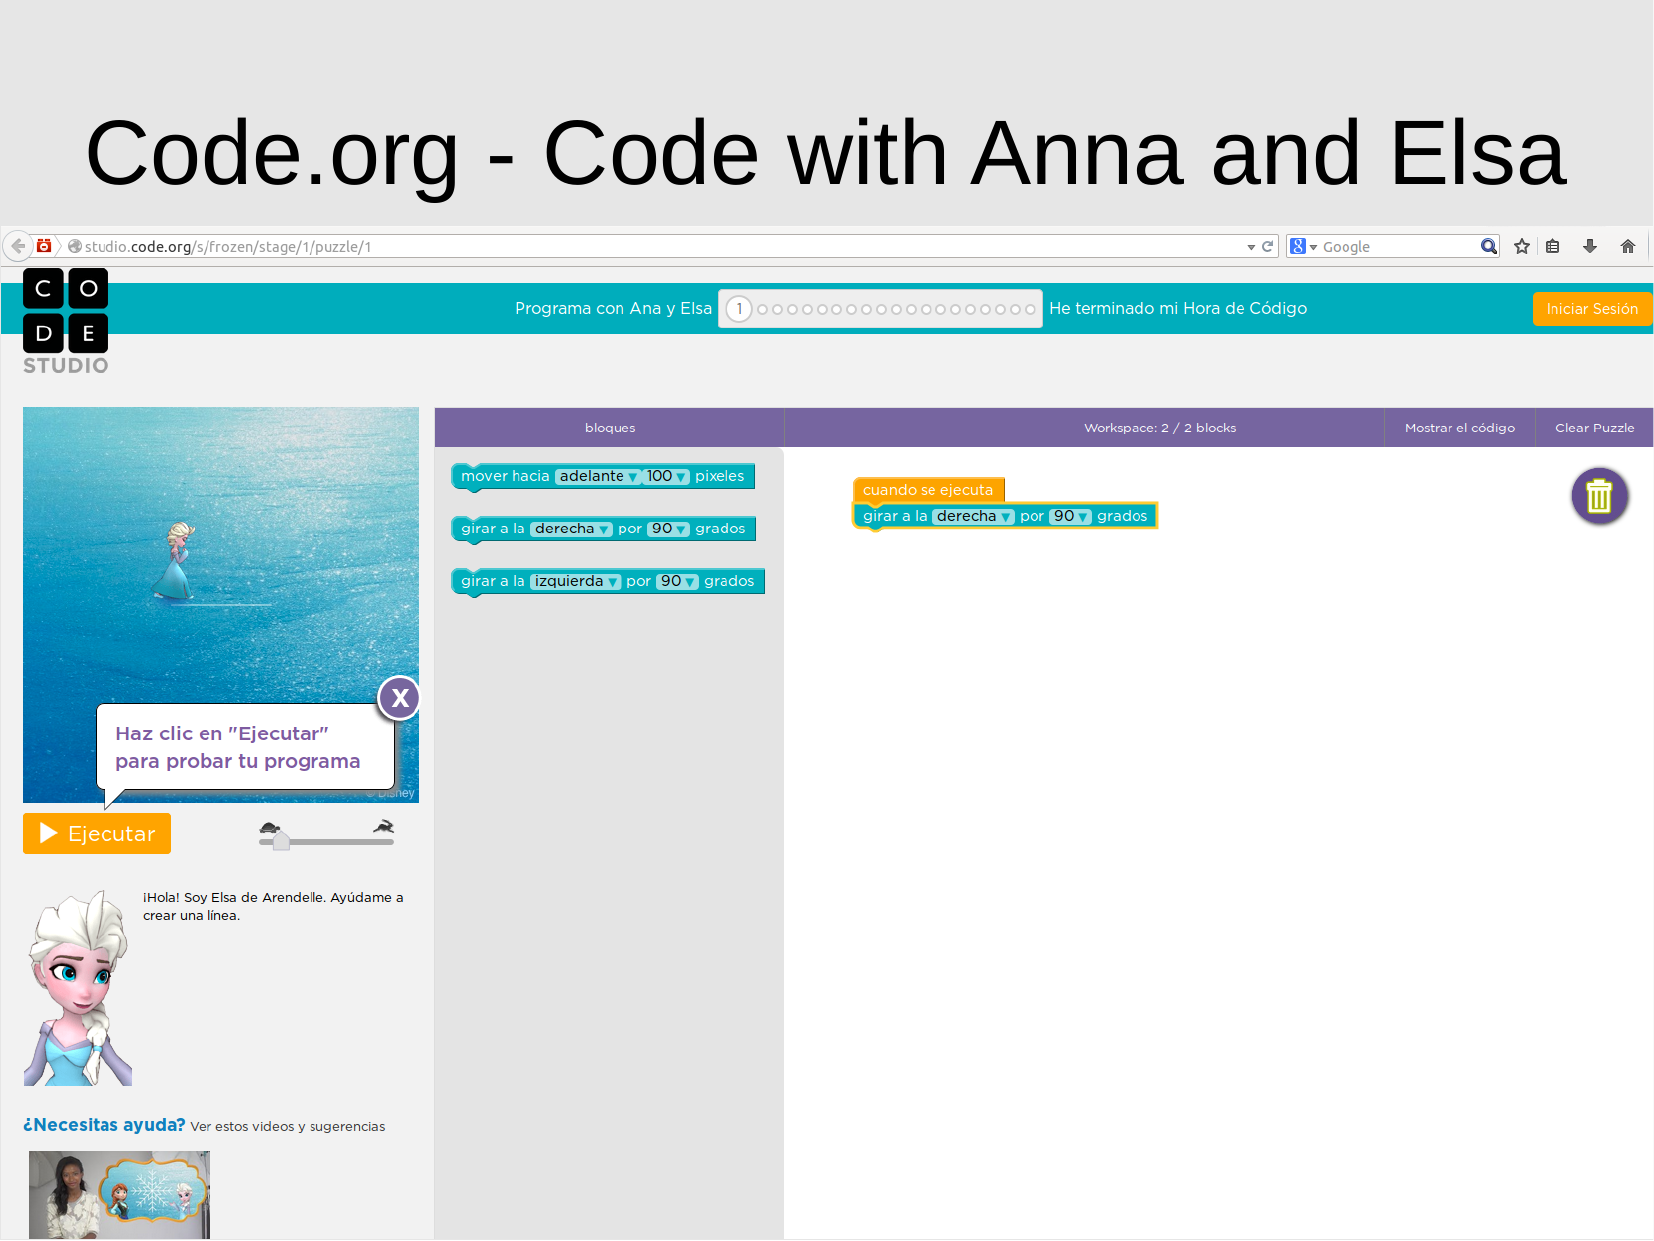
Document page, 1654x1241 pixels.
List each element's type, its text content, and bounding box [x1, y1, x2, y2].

title Code.org - Code with Anna and Elsa [82, 49, 1571, 226]
picture [1, 226, 1654, 1239]
